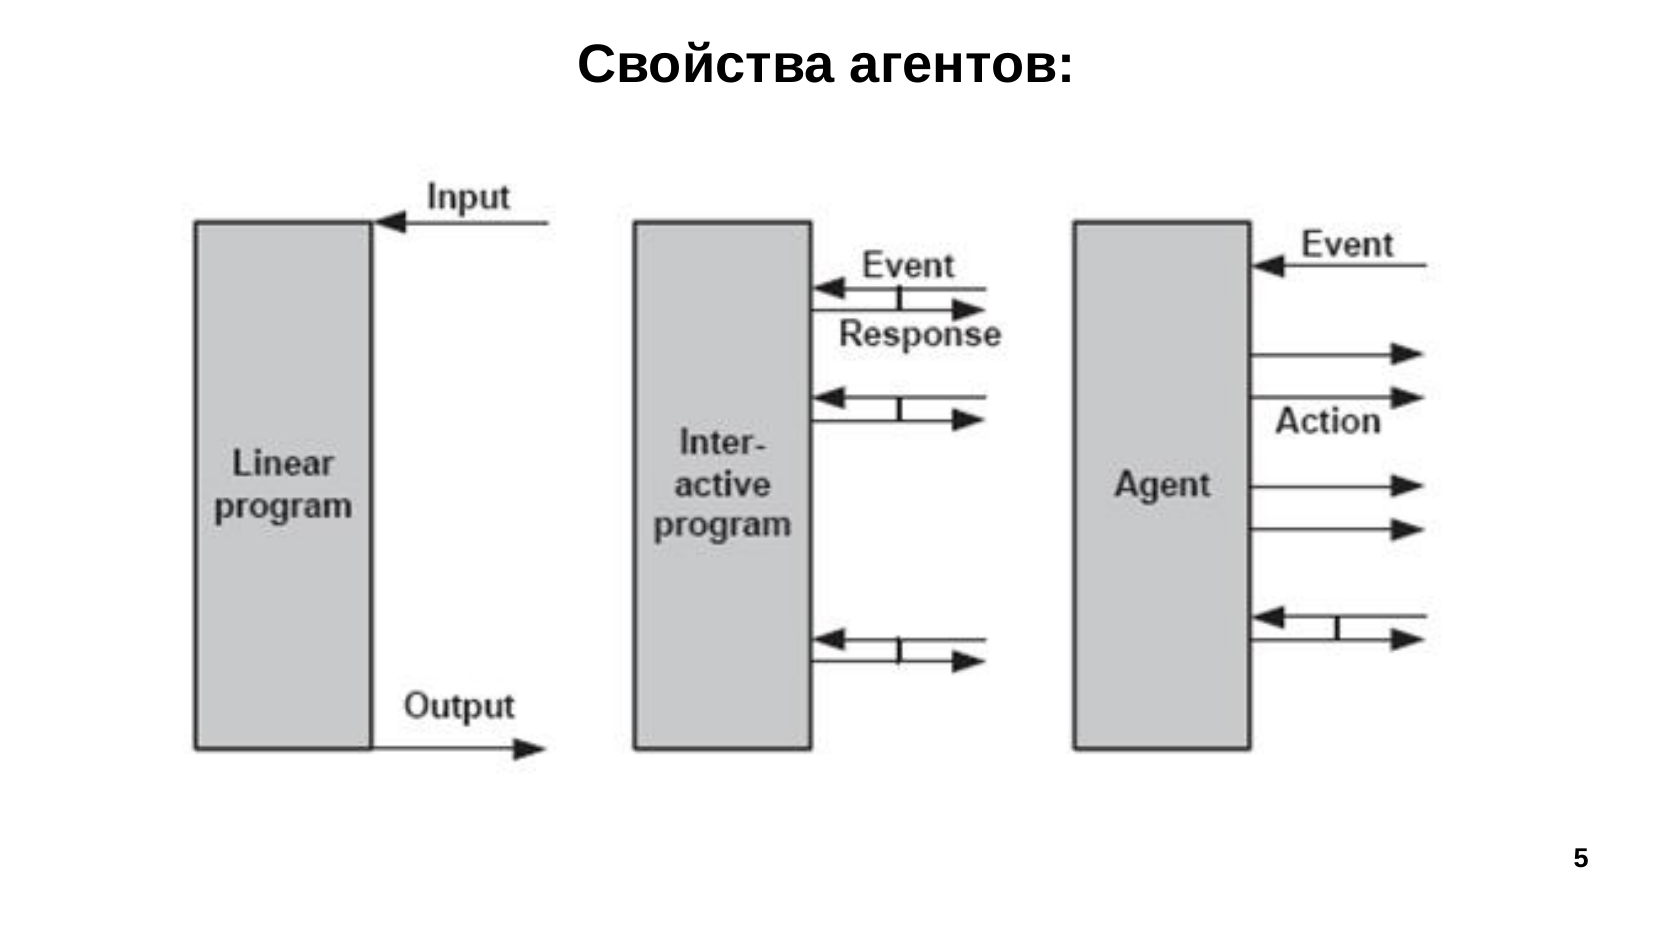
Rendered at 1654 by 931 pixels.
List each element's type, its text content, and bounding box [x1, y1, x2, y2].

title Свойства агентов: [82, 0, 1571, 299]
text_box 5 [1558, 835, 1613, 881]
picture [163, 145, 1476, 796]
